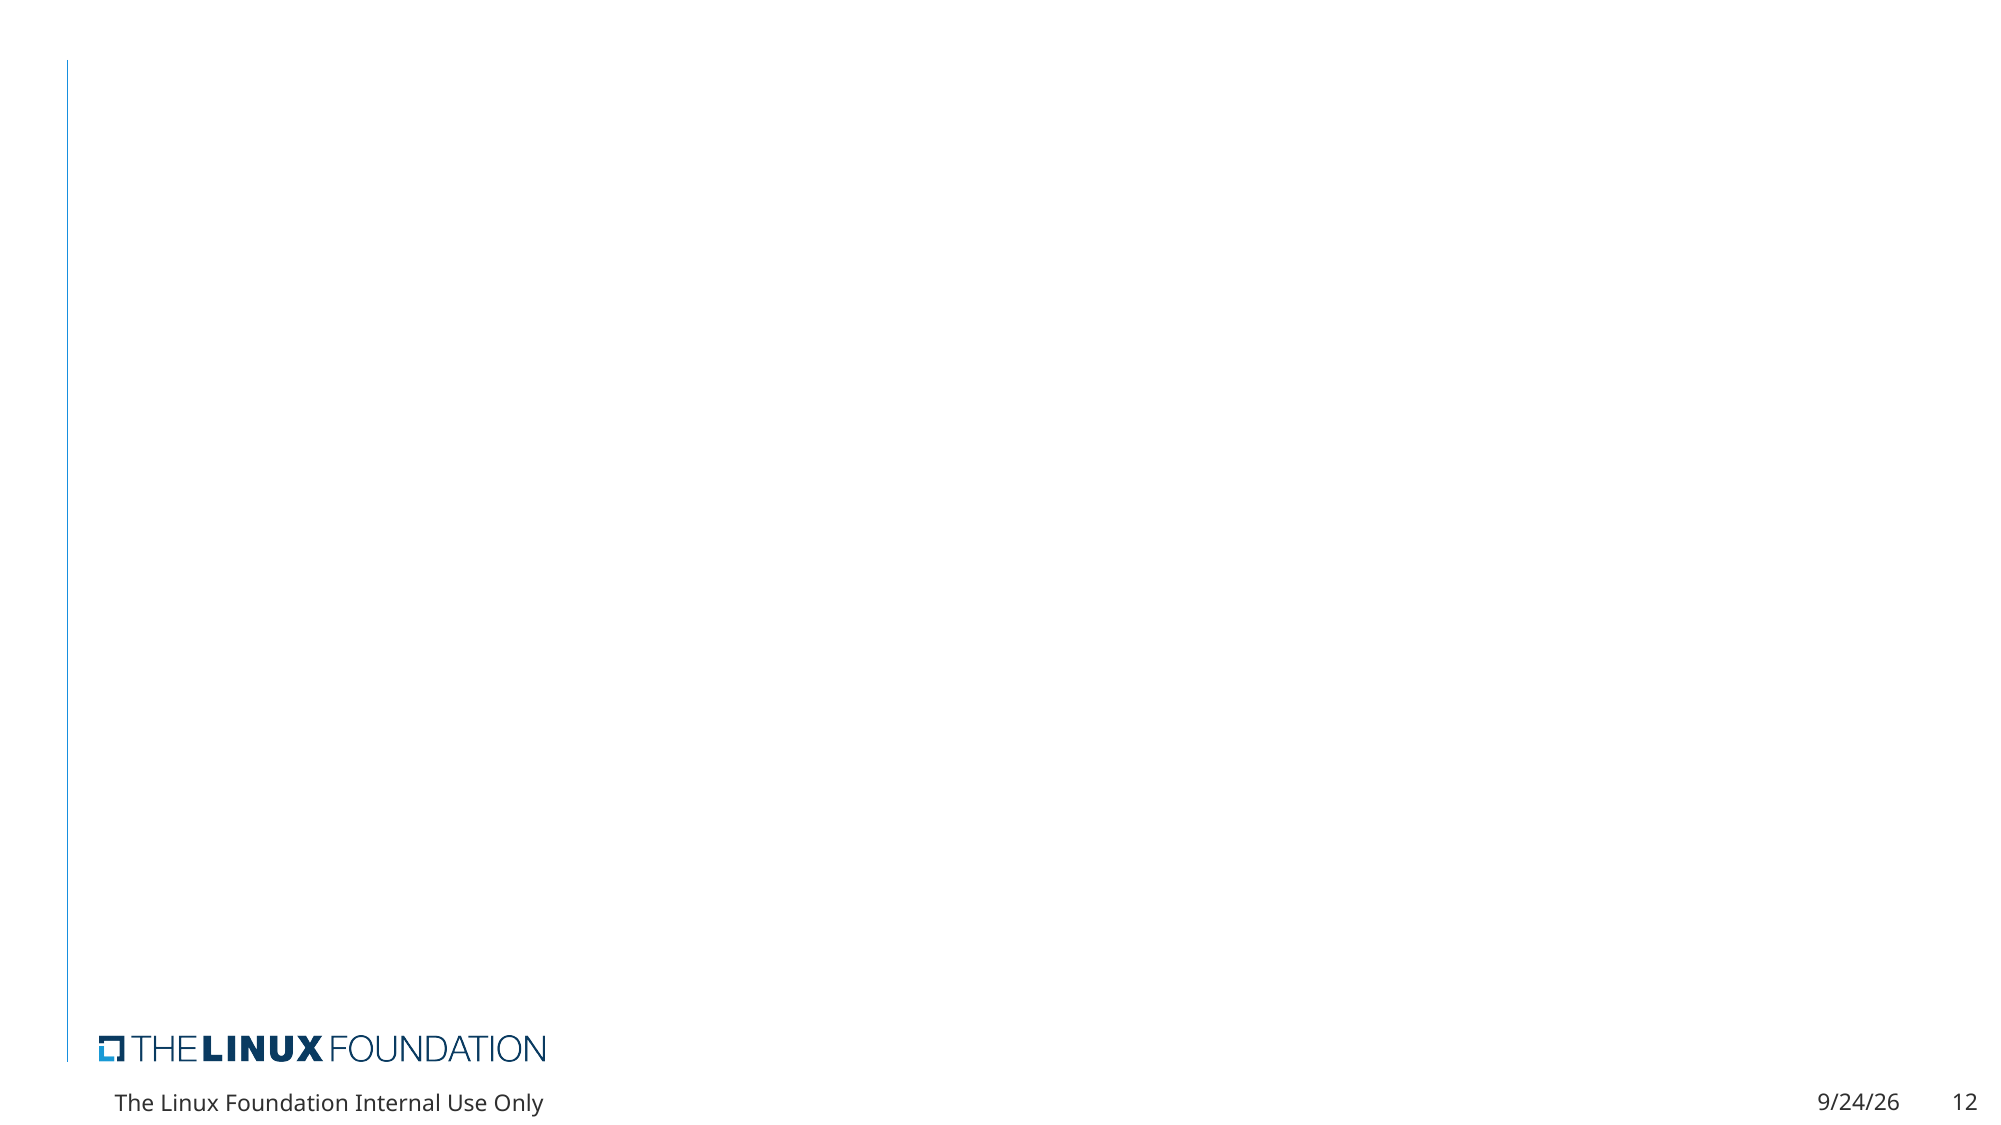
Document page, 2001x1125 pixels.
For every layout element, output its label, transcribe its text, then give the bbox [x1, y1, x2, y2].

text_box 12 [1936, 1080, 2000, 1125]
text_box 8/14/2017 [1802, 1080, 1936, 1125]
text_box The Linux Foundation Internal Use Only [99, 1080, 653, 1125]
